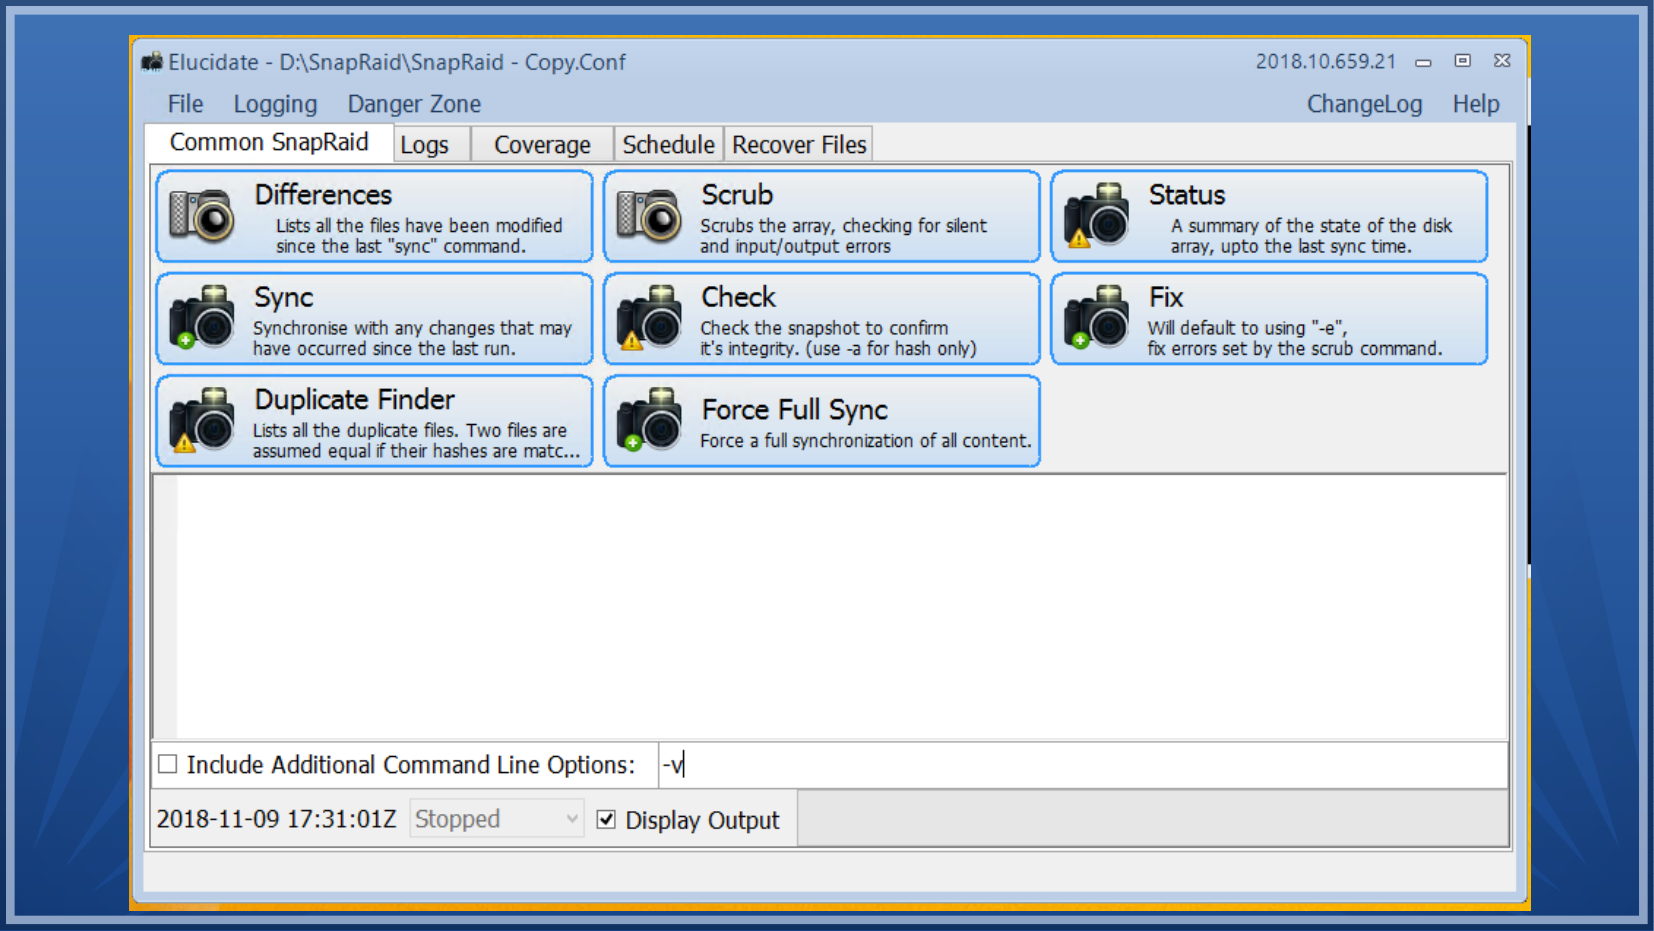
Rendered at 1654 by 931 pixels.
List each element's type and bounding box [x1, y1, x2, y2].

picture [129, 35, 1531, 911]
